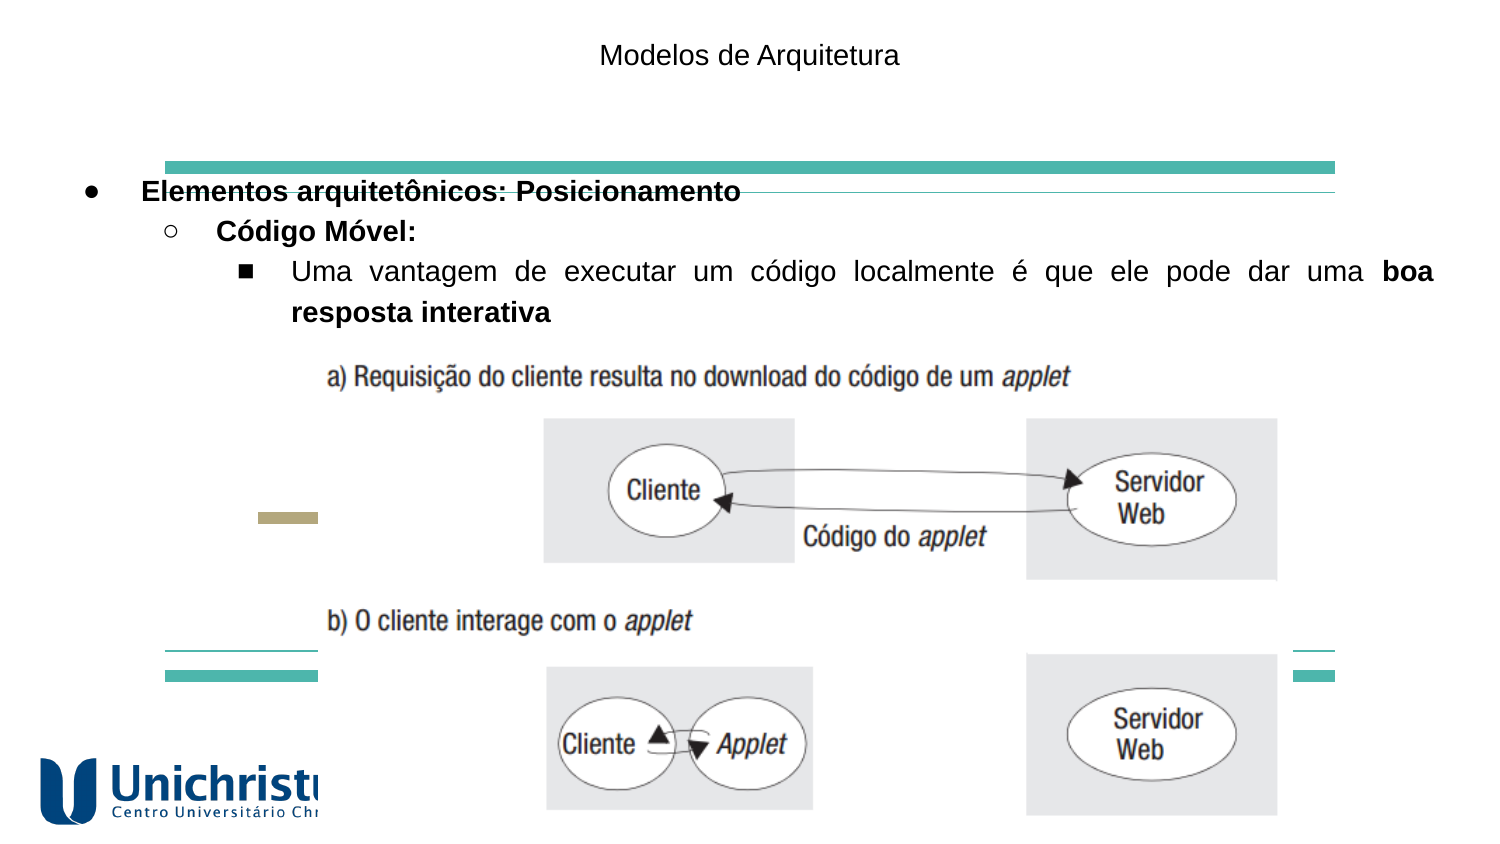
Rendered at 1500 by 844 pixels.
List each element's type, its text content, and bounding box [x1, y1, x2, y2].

title Modelos de Arquitetura [51, 20, 1449, 137]
picture [35, 354, 1293, 834]
list Elementos arquitetônicos: Posicionamento Código Móvel: Uma vantagem de executar um código localmente é que ele pode dar uma boa resposta interativa [51, 152, 1449, 750]
